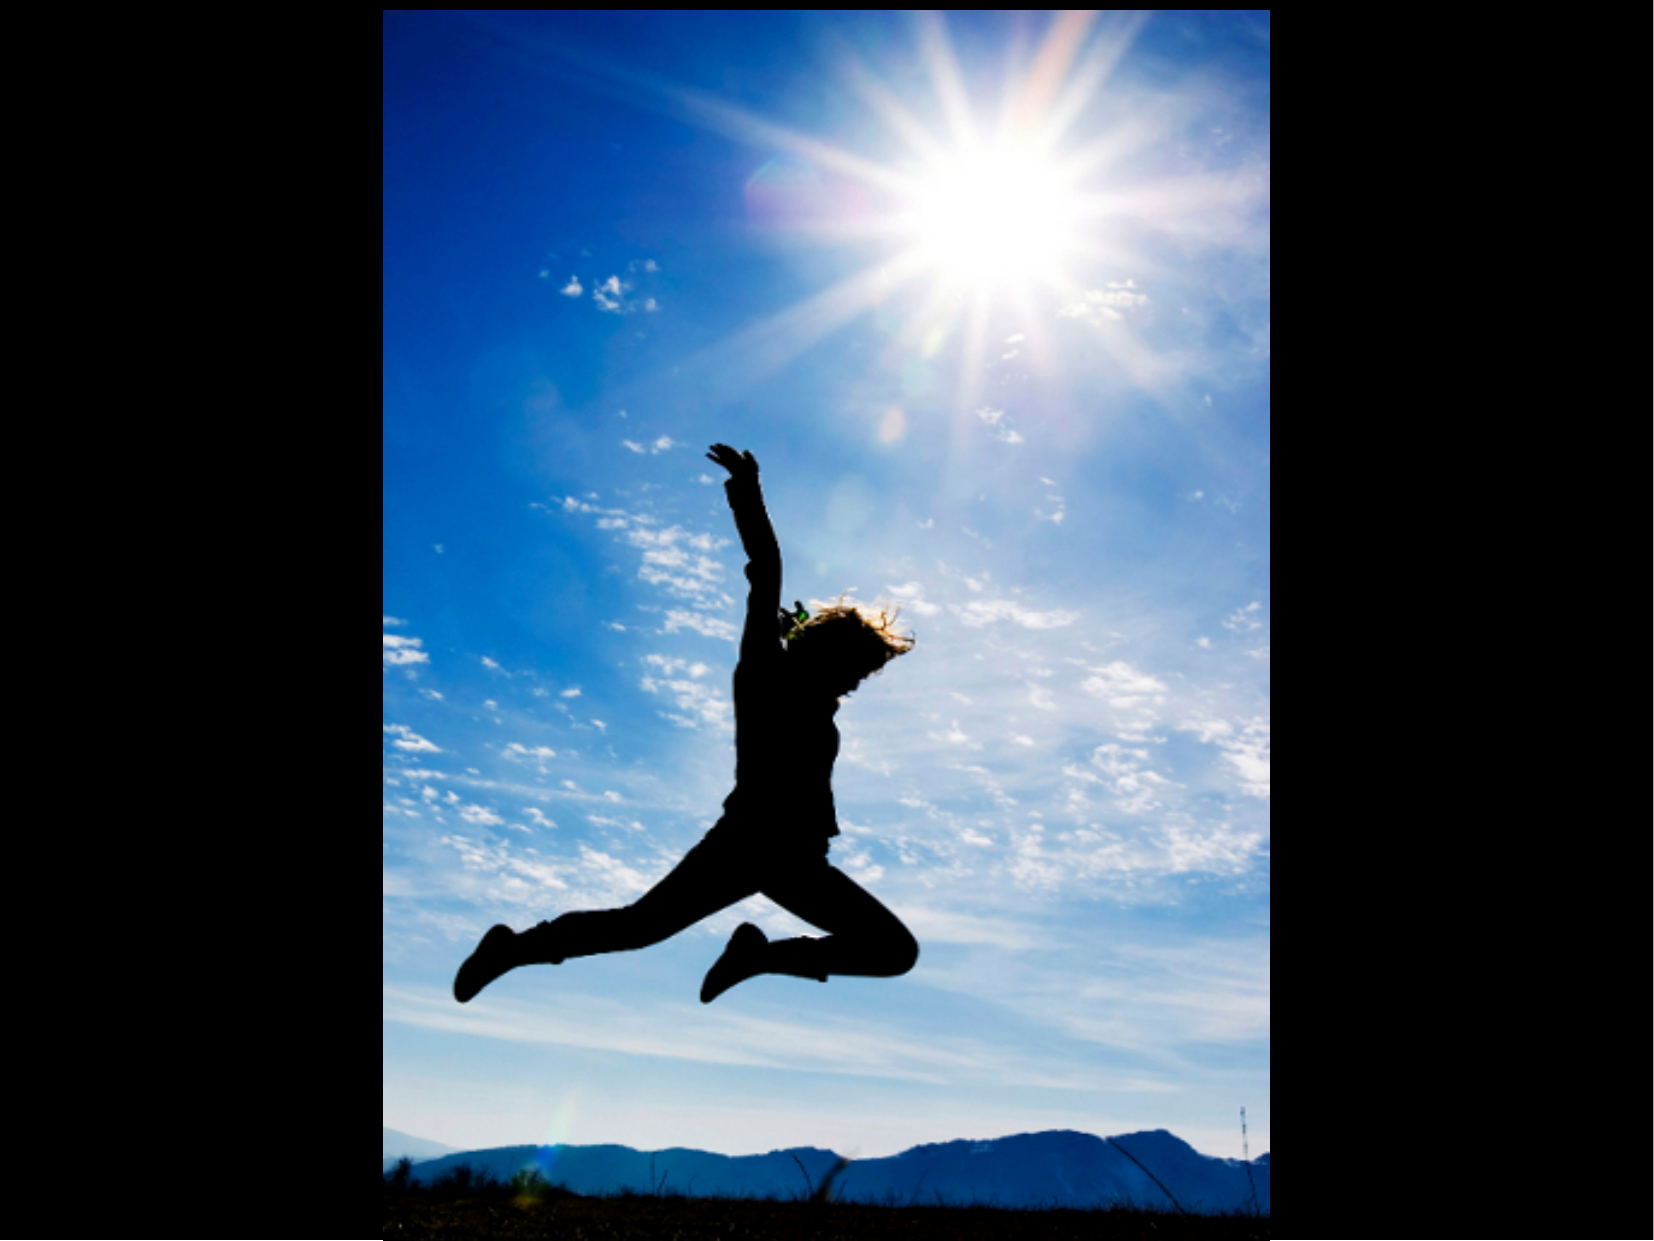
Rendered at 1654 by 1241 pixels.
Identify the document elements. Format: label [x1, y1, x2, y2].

picture [383, 10, 1270, 1241]
